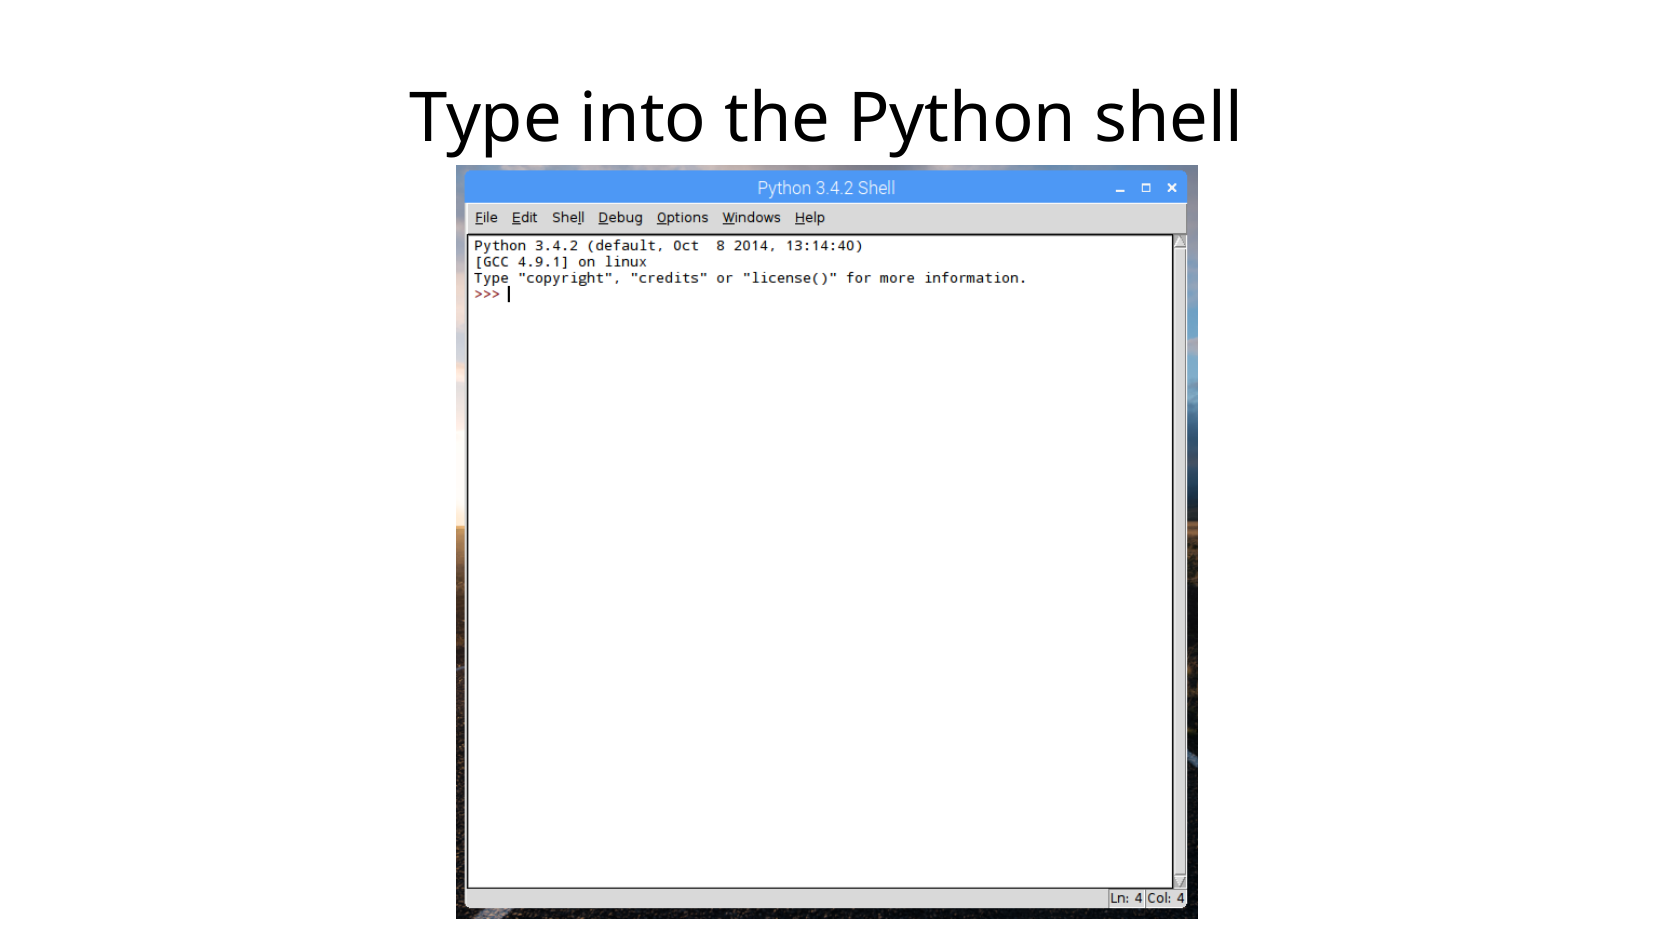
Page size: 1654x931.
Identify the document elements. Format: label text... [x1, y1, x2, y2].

title Type into the Python shell [82, 37, 1571, 193]
picture [456, 165, 1198, 919]
